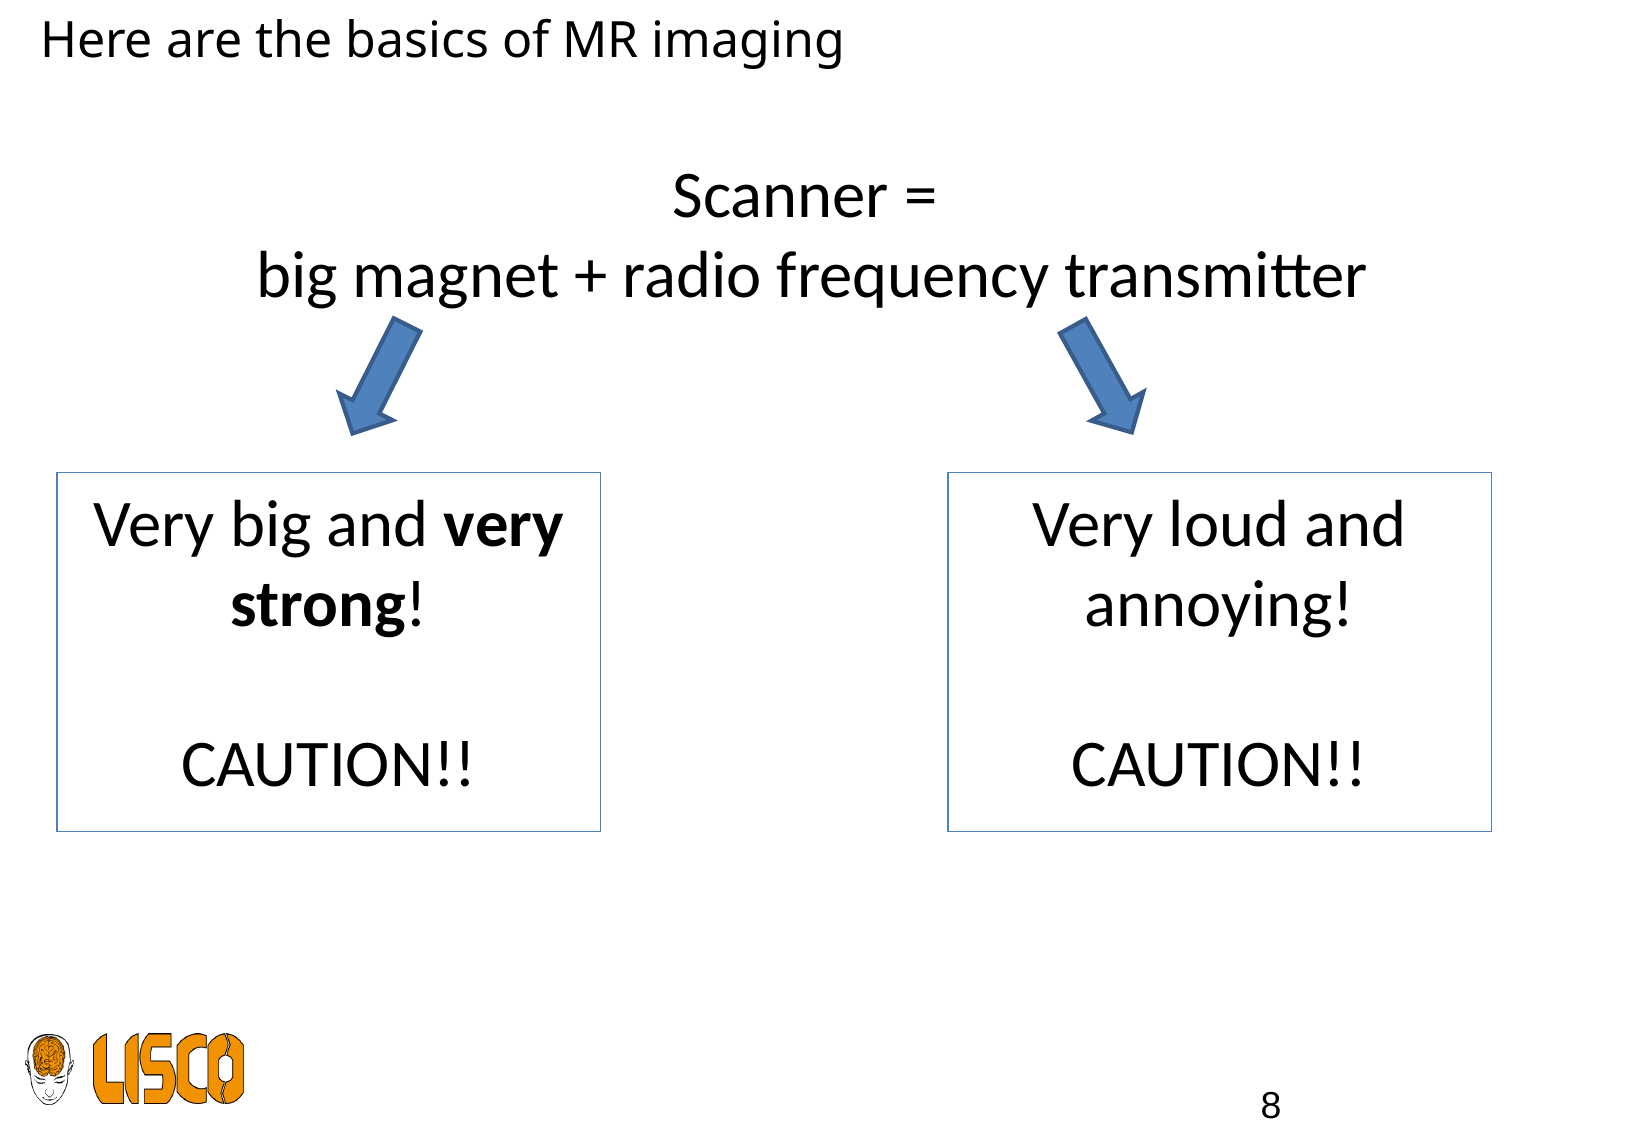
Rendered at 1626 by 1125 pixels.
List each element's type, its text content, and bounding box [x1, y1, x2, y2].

picture [93, 1033, 244, 1104]
text_box [1059, 318, 1144, 433]
text_box [339, 318, 421, 434]
text_box Scanner = big magnet + radio frequency transmitter [59, 144, 1566, 324]
text_box Very loud and annoying! CAUTION!! [948, 472, 1491, 831]
text_box Here are the basics of MR imaging [26, 0, 1533, 121]
picture [25, 1034, 74, 1105]
text_box Very big and very strong! CAUTION!! [57, 472, 601, 831]
